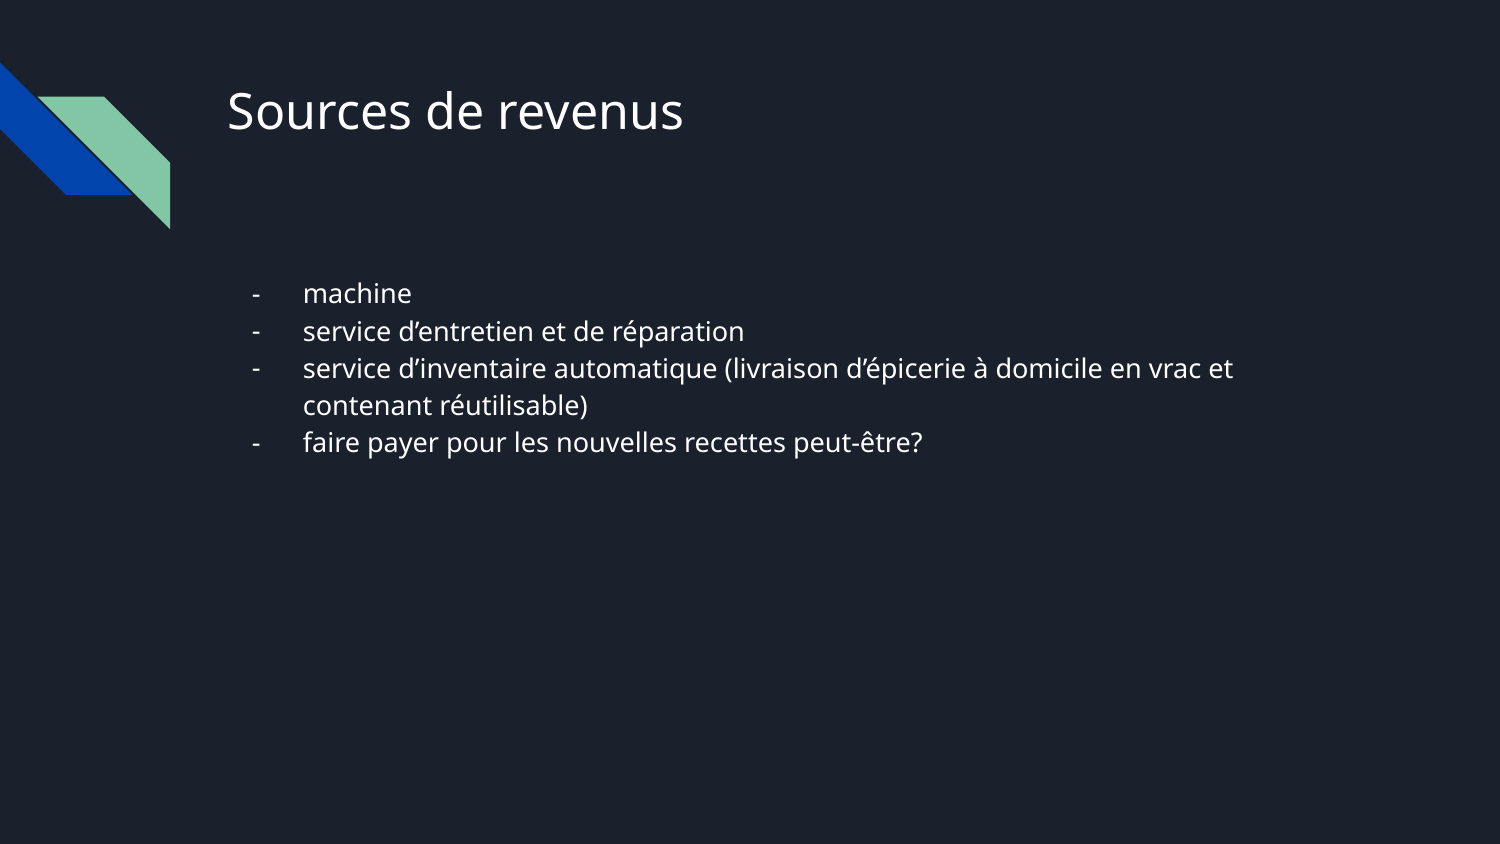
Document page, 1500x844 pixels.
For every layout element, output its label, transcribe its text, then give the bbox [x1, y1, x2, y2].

list machine service d’entretien et de réparation service d’inventaire automatique (livraison d’épicerie à domicile en vrac et contenant réutilisable) faire payer pour les nouvelles recettes peut-être? [212, 257, 1368, 735]
title Sources de revenus [212, 64, 1368, 215]
